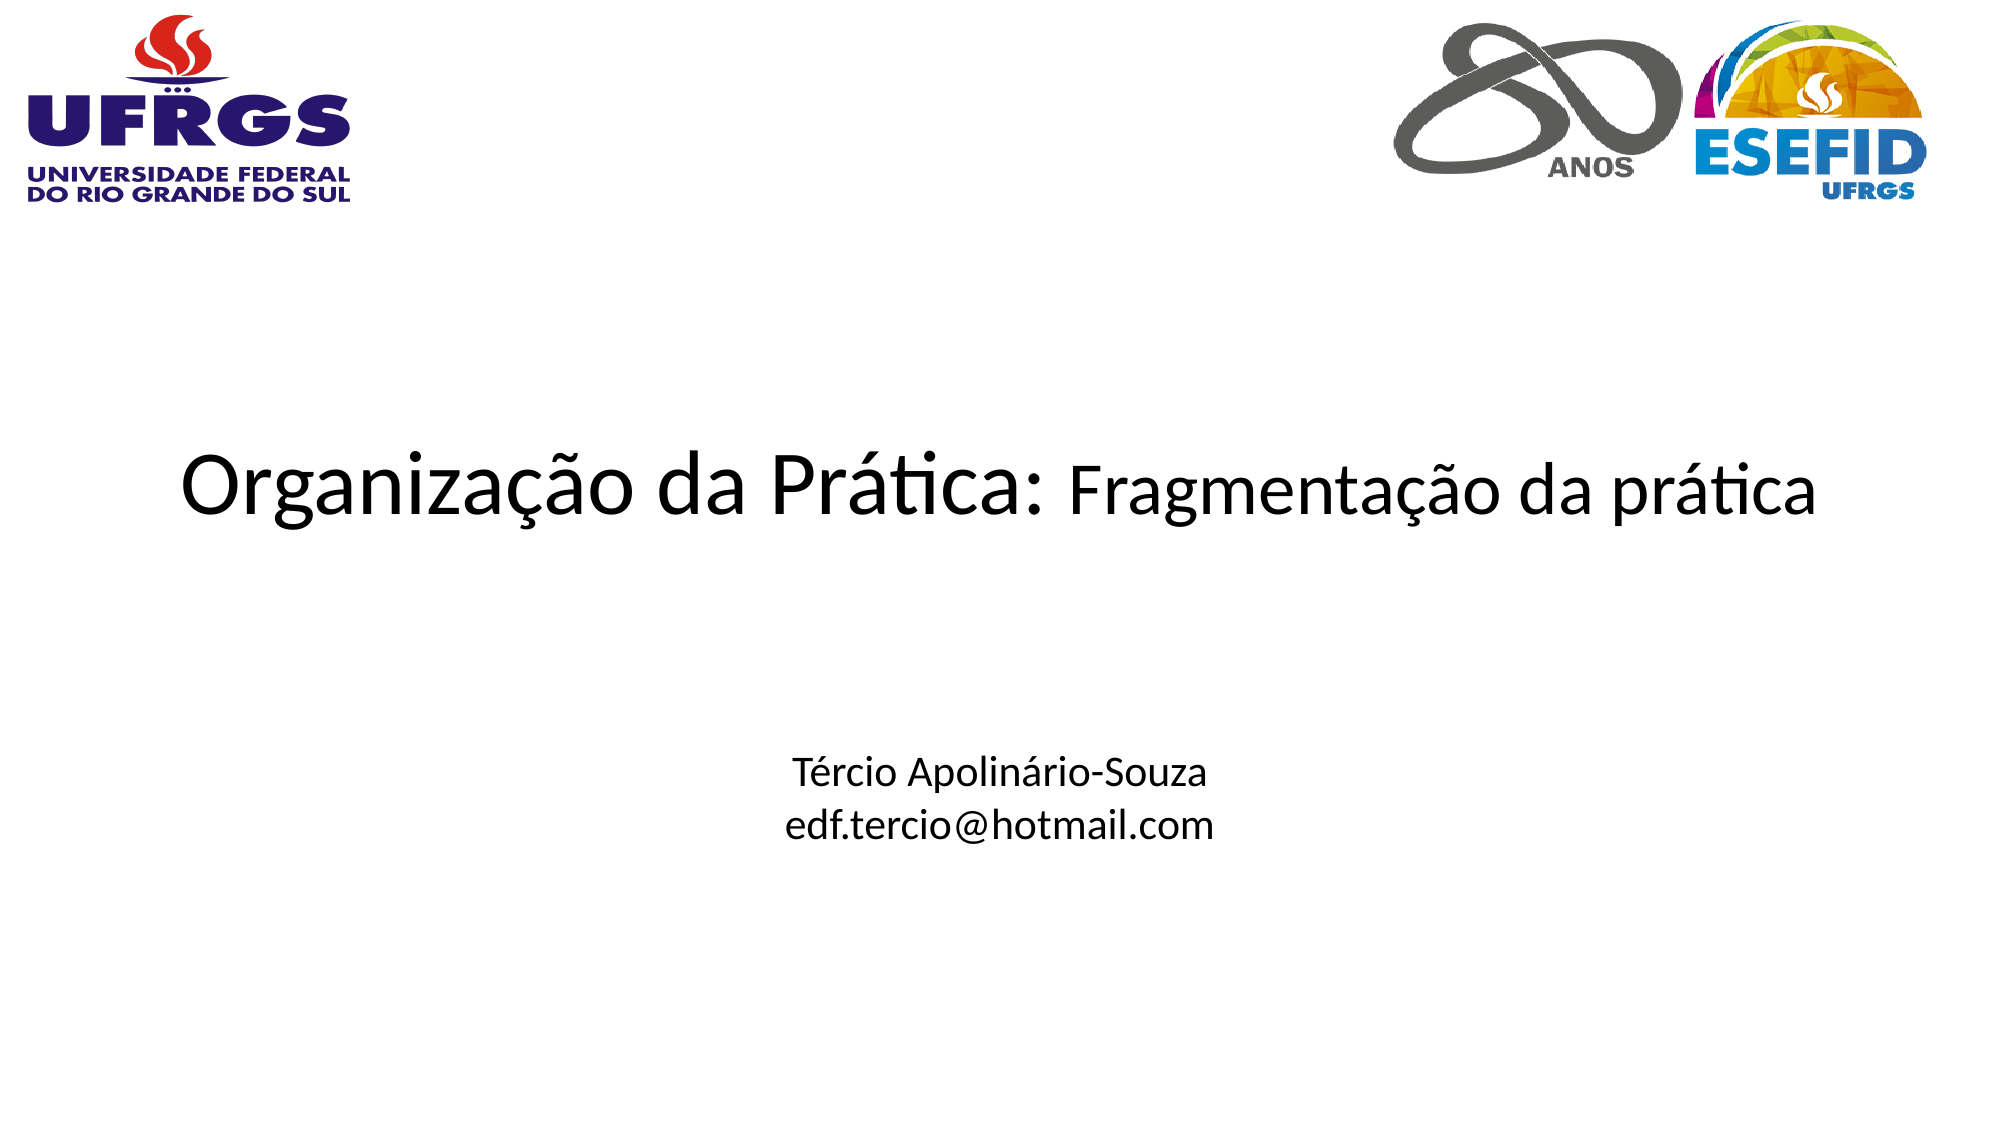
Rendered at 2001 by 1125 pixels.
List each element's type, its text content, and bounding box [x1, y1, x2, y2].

picture [1391, 9, 1930, 207]
title Organização da Prática: Fragmentação da prática Tércio Apolinário-Souza edf.tercio@hotmail.com [150, 514, 1850, 756]
picture [7, 0, 371, 218]
